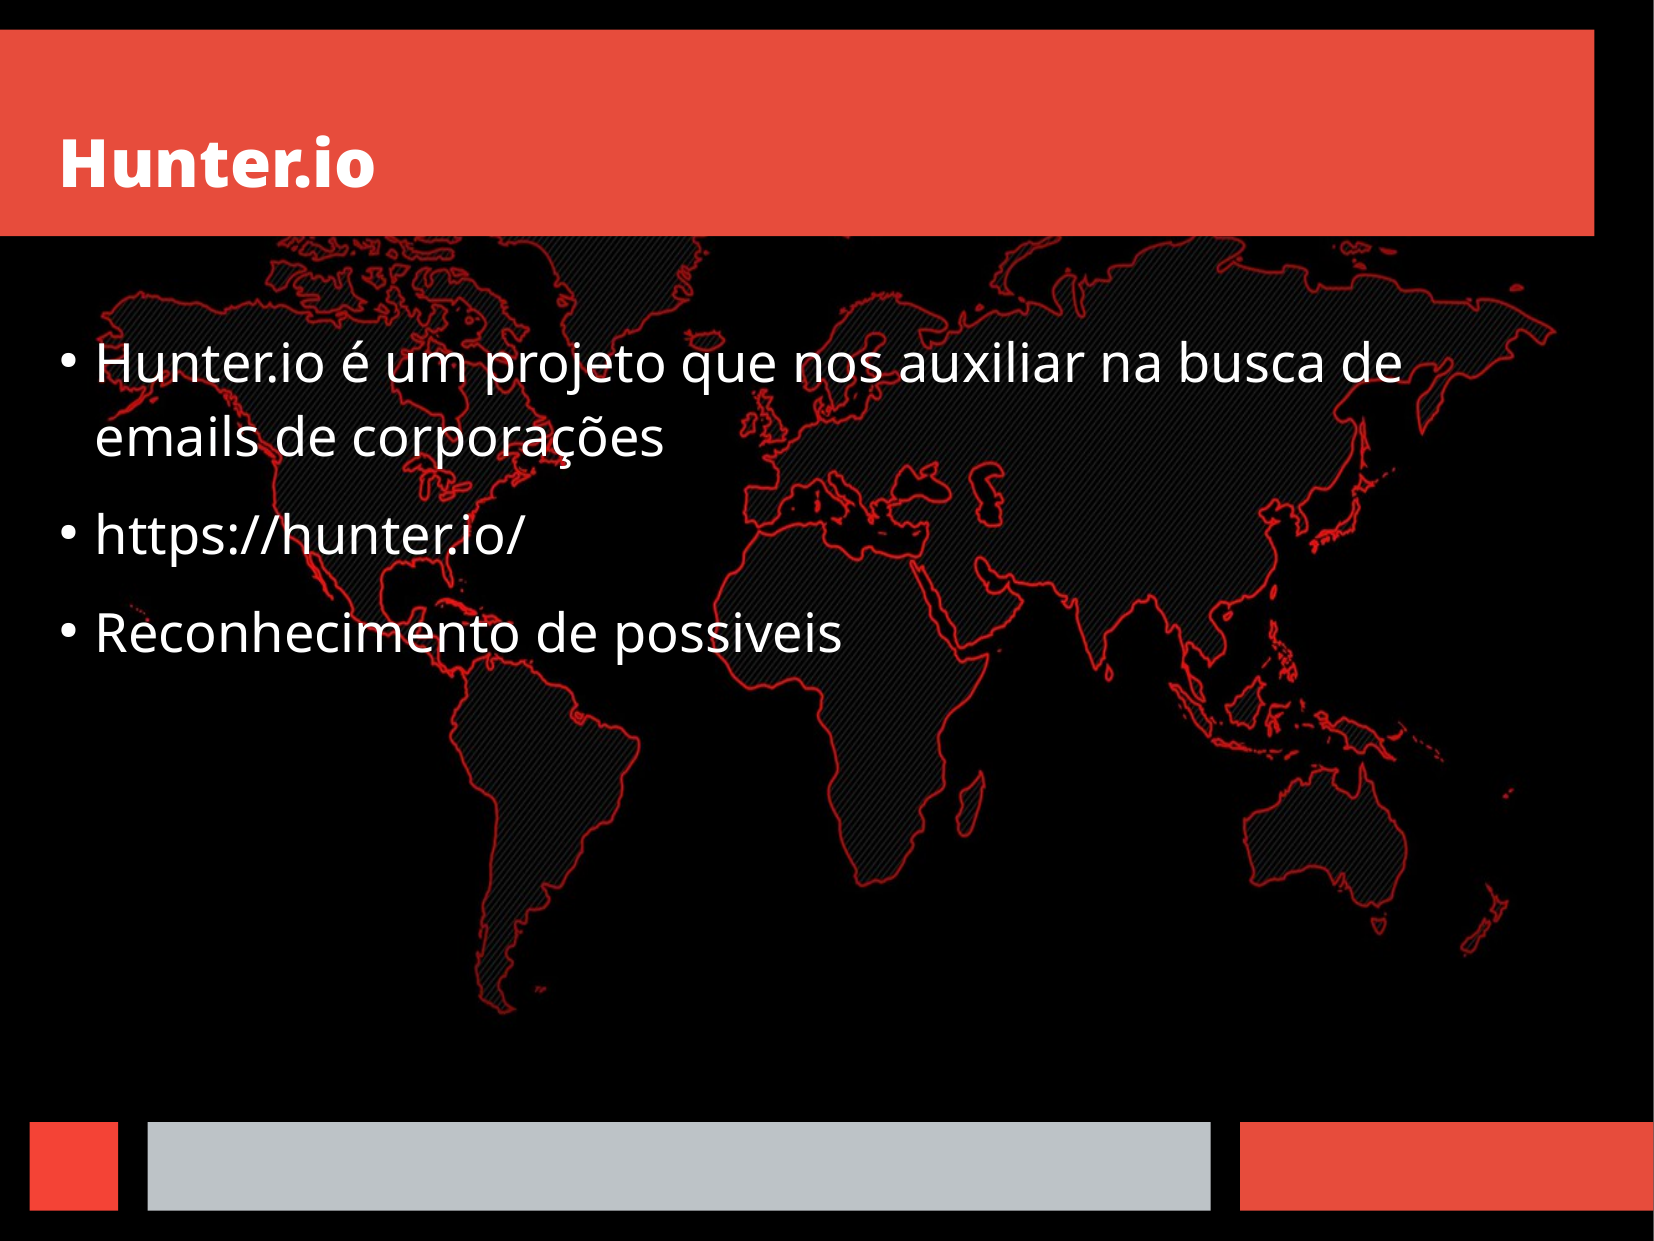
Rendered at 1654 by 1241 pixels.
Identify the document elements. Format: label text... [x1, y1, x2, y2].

picture [0, 0, 1654, 1241]
title Hunter.io [59, 59, 1595, 207]
list Hunter.io é um projeto que nos auxiliar na busca de emails de corporações https://hunter.io/ Reconhecimento de possiveis [59, 324, 1565, 1093]
